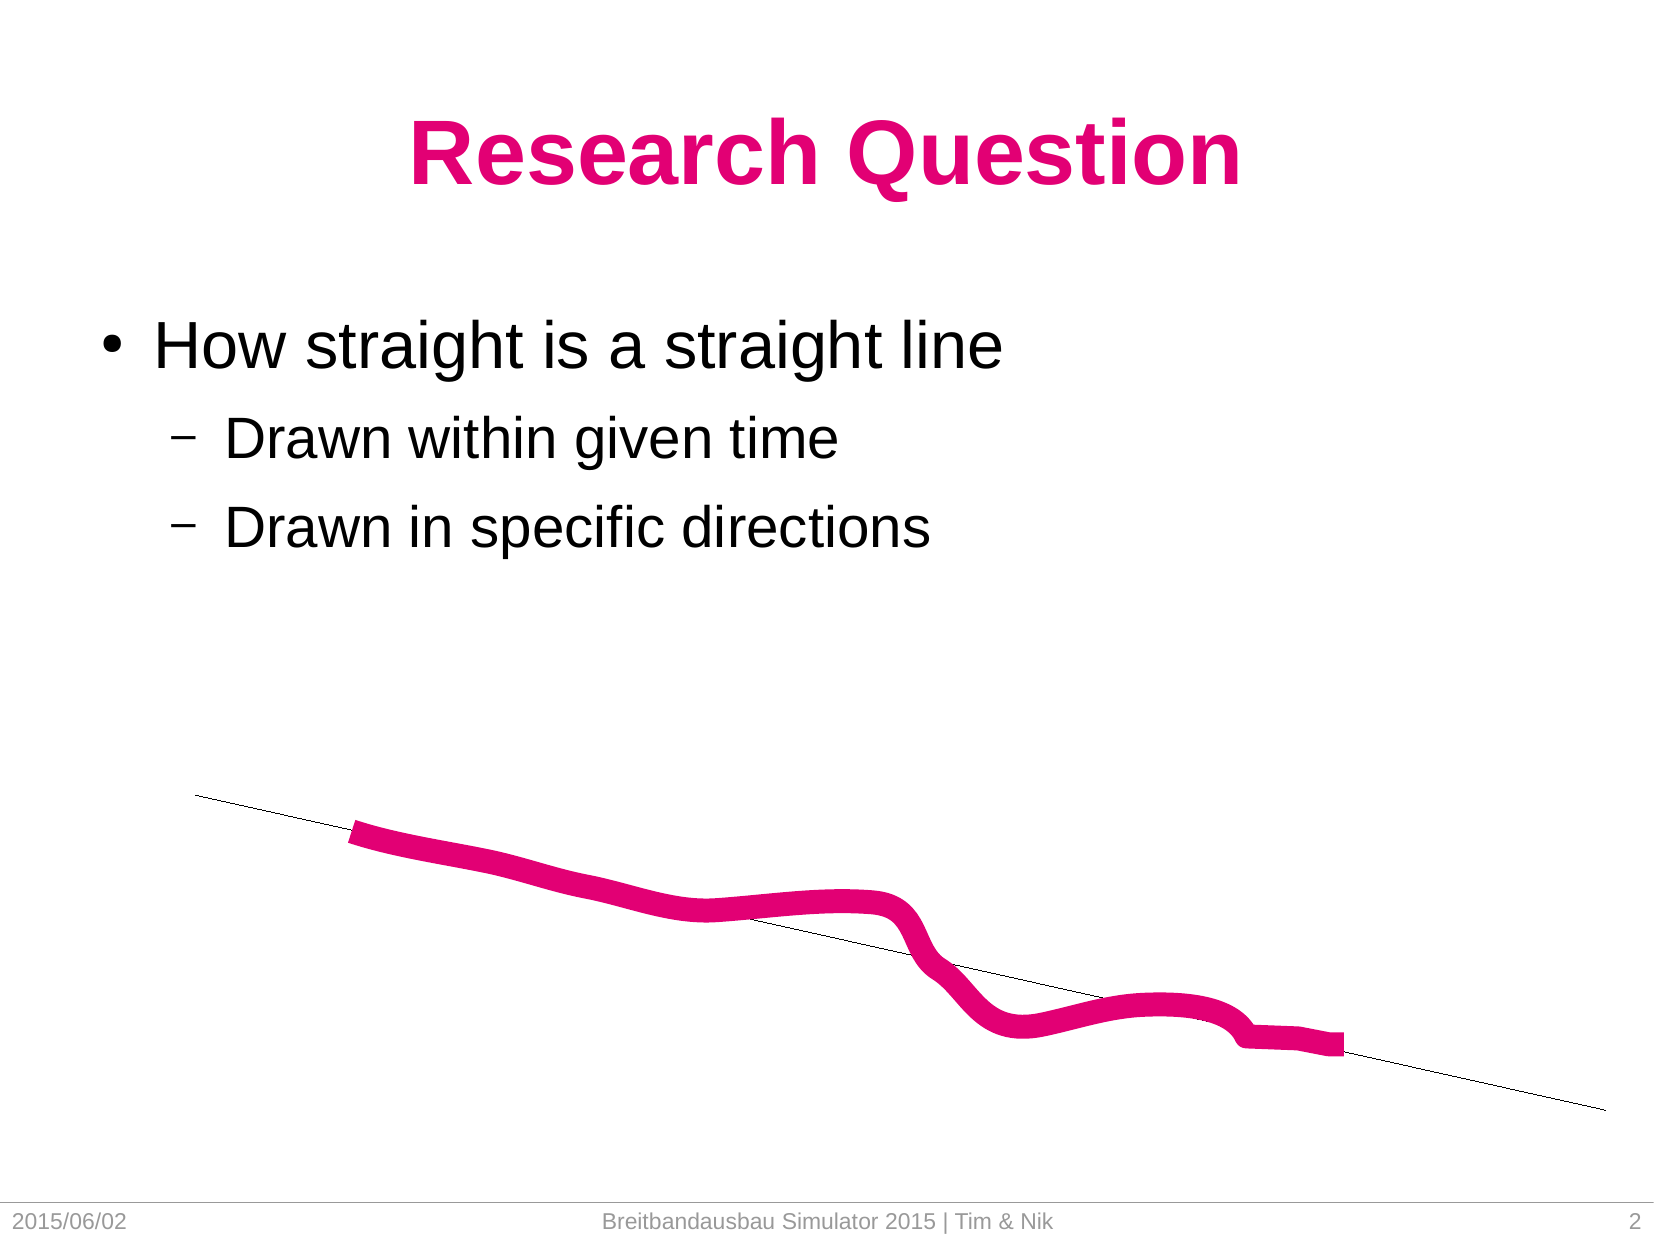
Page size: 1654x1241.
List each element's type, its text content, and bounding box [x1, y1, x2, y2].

title Research Question [82, 49, 1571, 257]
list How straight is a straight line Drawn within given time Drawn in specific directions [82, 307, 1571, 1156]
